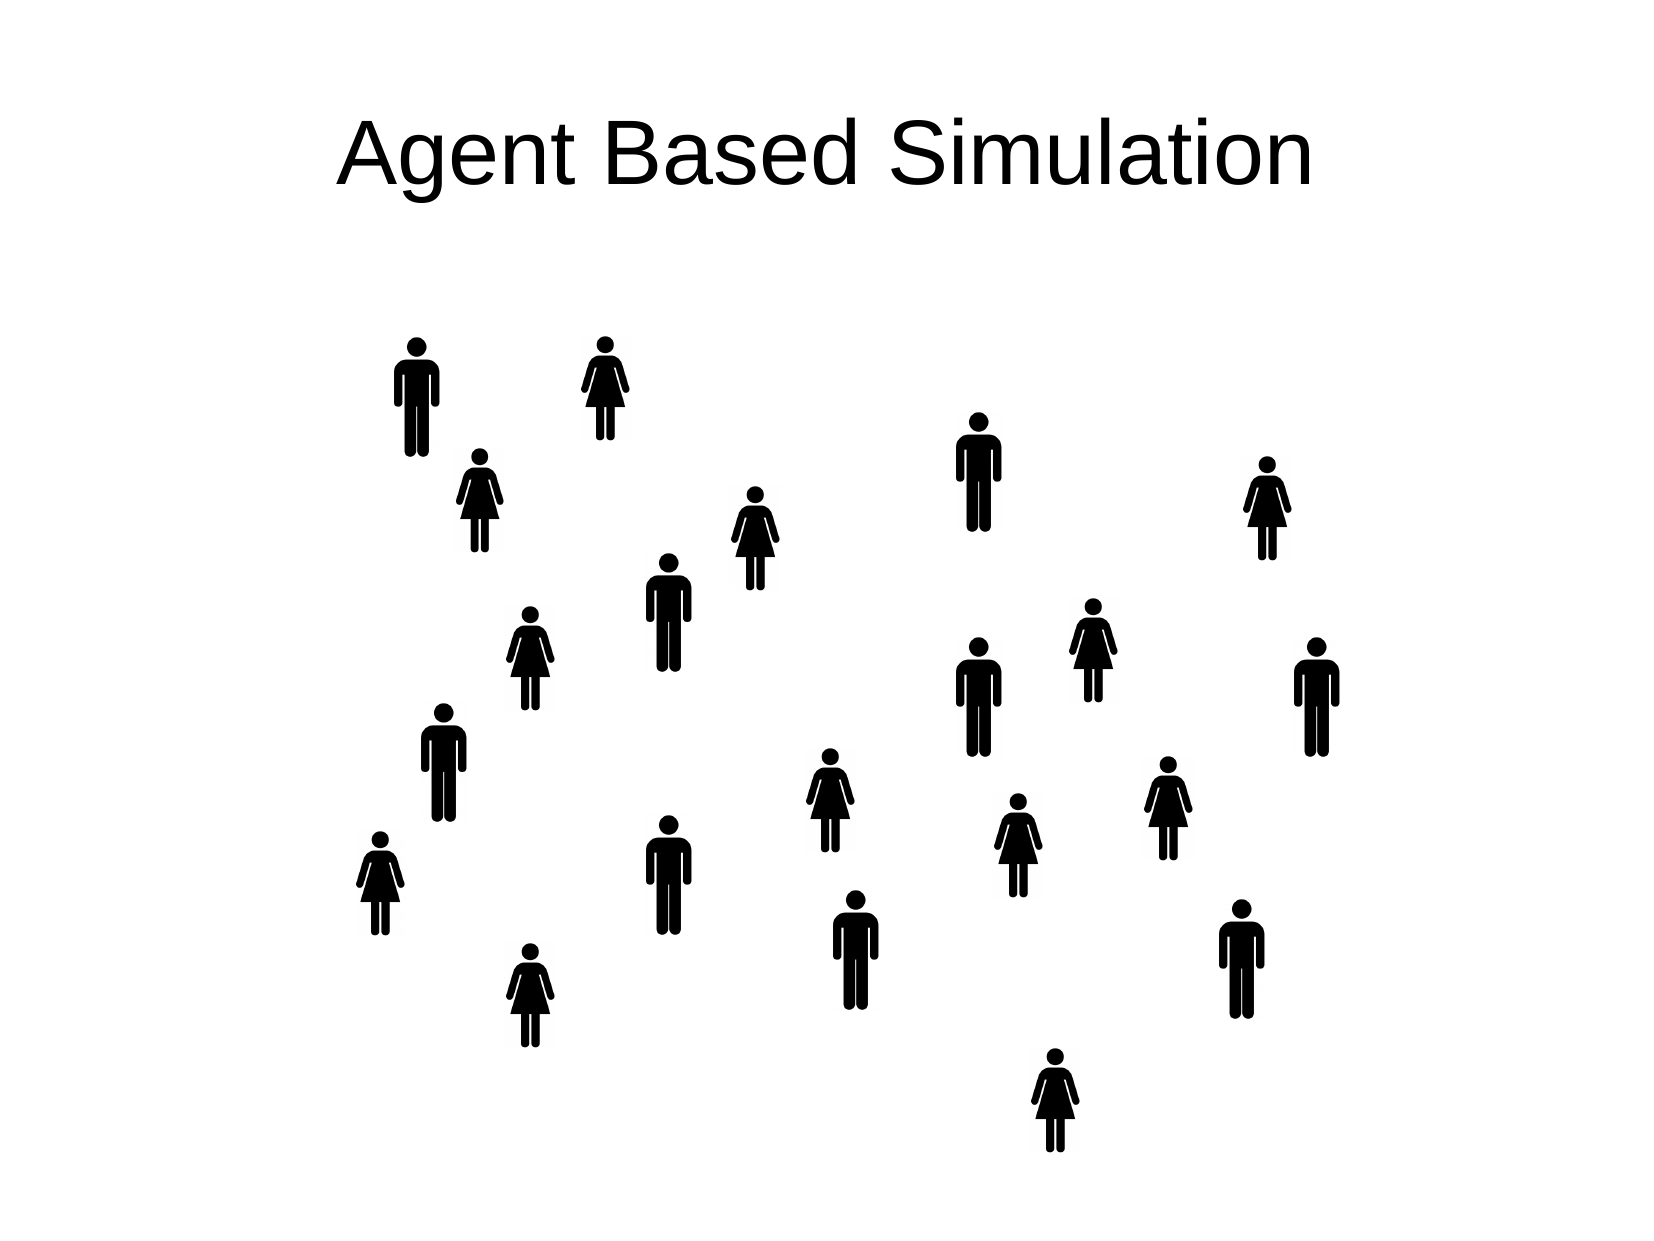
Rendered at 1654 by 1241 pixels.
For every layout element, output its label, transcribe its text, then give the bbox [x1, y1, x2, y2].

picture [454, 447, 505, 553]
picture [831, 888, 880, 1011]
picture [954, 410, 1003, 533]
picture [954, 635, 1003, 758]
picture [1029, 1047, 1081, 1153]
picture [579, 335, 631, 441]
picture [804, 747, 856, 853]
picture [1142, 755, 1194, 861]
picture [644, 813, 693, 936]
picture [1241, 455, 1293, 561]
picture [504, 605, 556, 711]
picture [419, 701, 468, 823]
picture [644, 551, 693, 673]
picture [392, 335, 441, 458]
picture [504, 942, 556, 1048]
picture [1217, 897, 1266, 1020]
picture [1067, 597, 1119, 703]
picture [729, 485, 781, 591]
picture [992, 792, 1044, 898]
picture [1292, 635, 1341, 758]
picture [354, 830, 406, 936]
title Agent Based Simulation [82, 49, 1571, 257]
